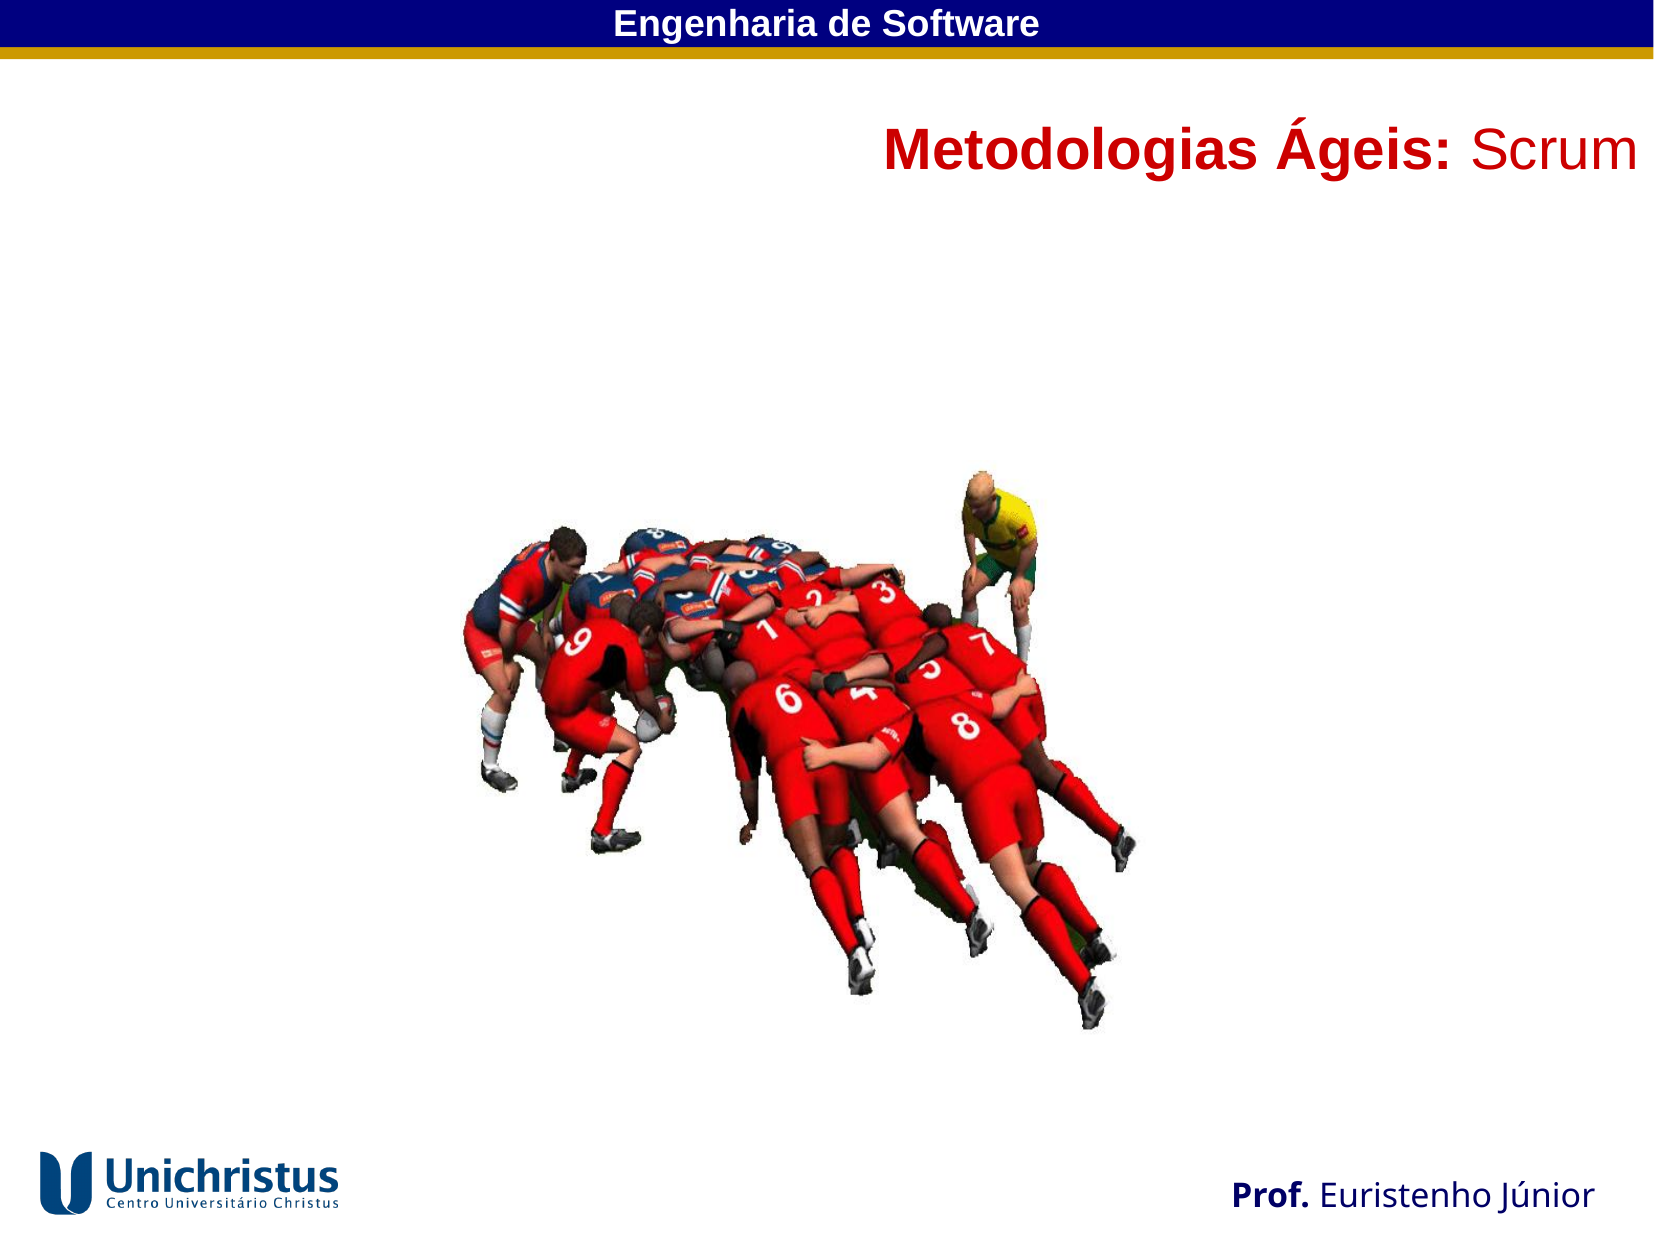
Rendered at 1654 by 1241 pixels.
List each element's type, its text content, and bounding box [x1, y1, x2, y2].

text_box [0, 48, 1654, 60]
picture [460, 460, 1146, 1037]
text_box Metodologias Ágeis: Scrum [869, 109, 1654, 189]
picture [35, 1148, 343, 1217]
text_box Prof. Euristenho Júnior [1216, 1163, 1654, 1224]
text_box Engenharia de Software [0, 0, 1654, 48]
